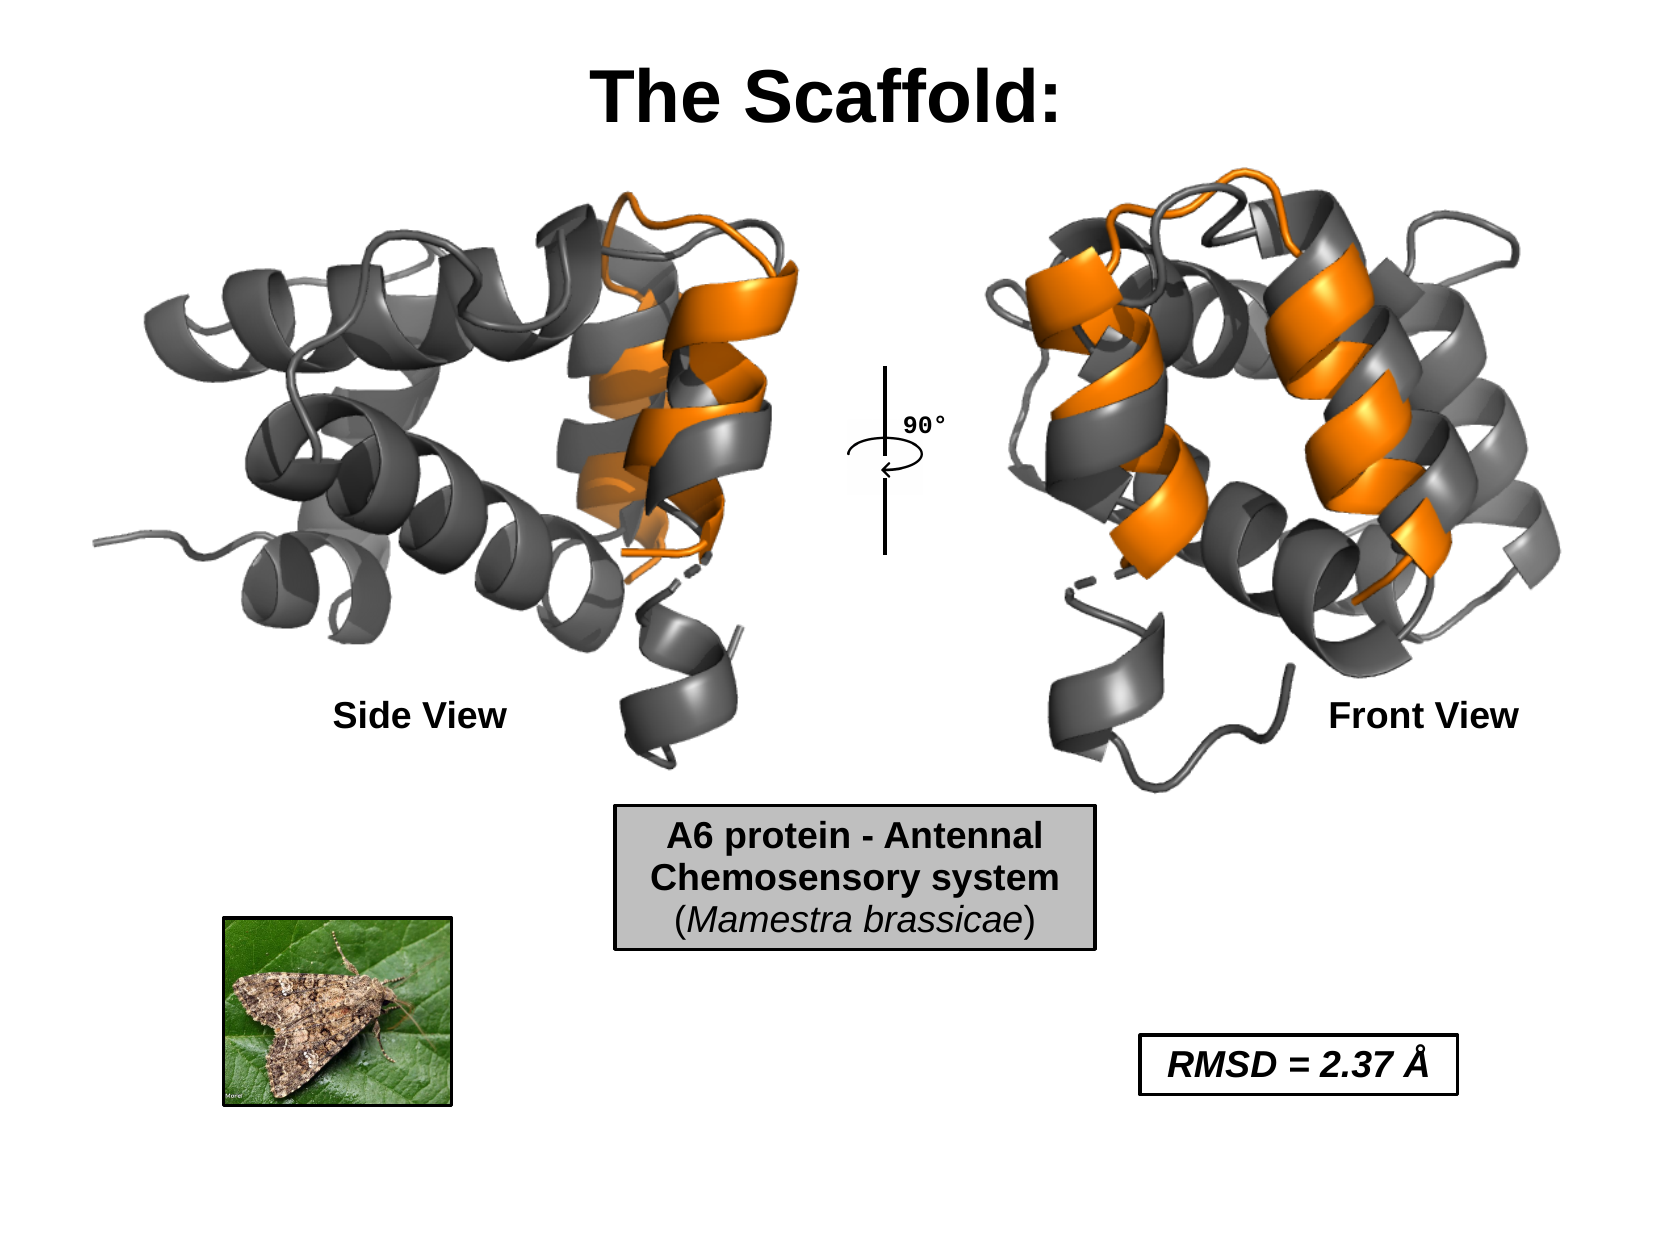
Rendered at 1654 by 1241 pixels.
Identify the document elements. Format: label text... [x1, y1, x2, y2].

picture [60, 149, 1654, 806]
picture [225, 919, 451, 1104]
text_box A6 protein - Antennal Chemosensory system (Mamestra brassicae) [615, 805, 1096, 948]
text_box Side View [225, 687, 616, 744]
text_box The Scaffold: [0, 47, 1654, 146]
text_box Front View [1228, 687, 1619, 744]
text_box RMSD = 2.37 Å [1140, 1035, 1458, 1095]
